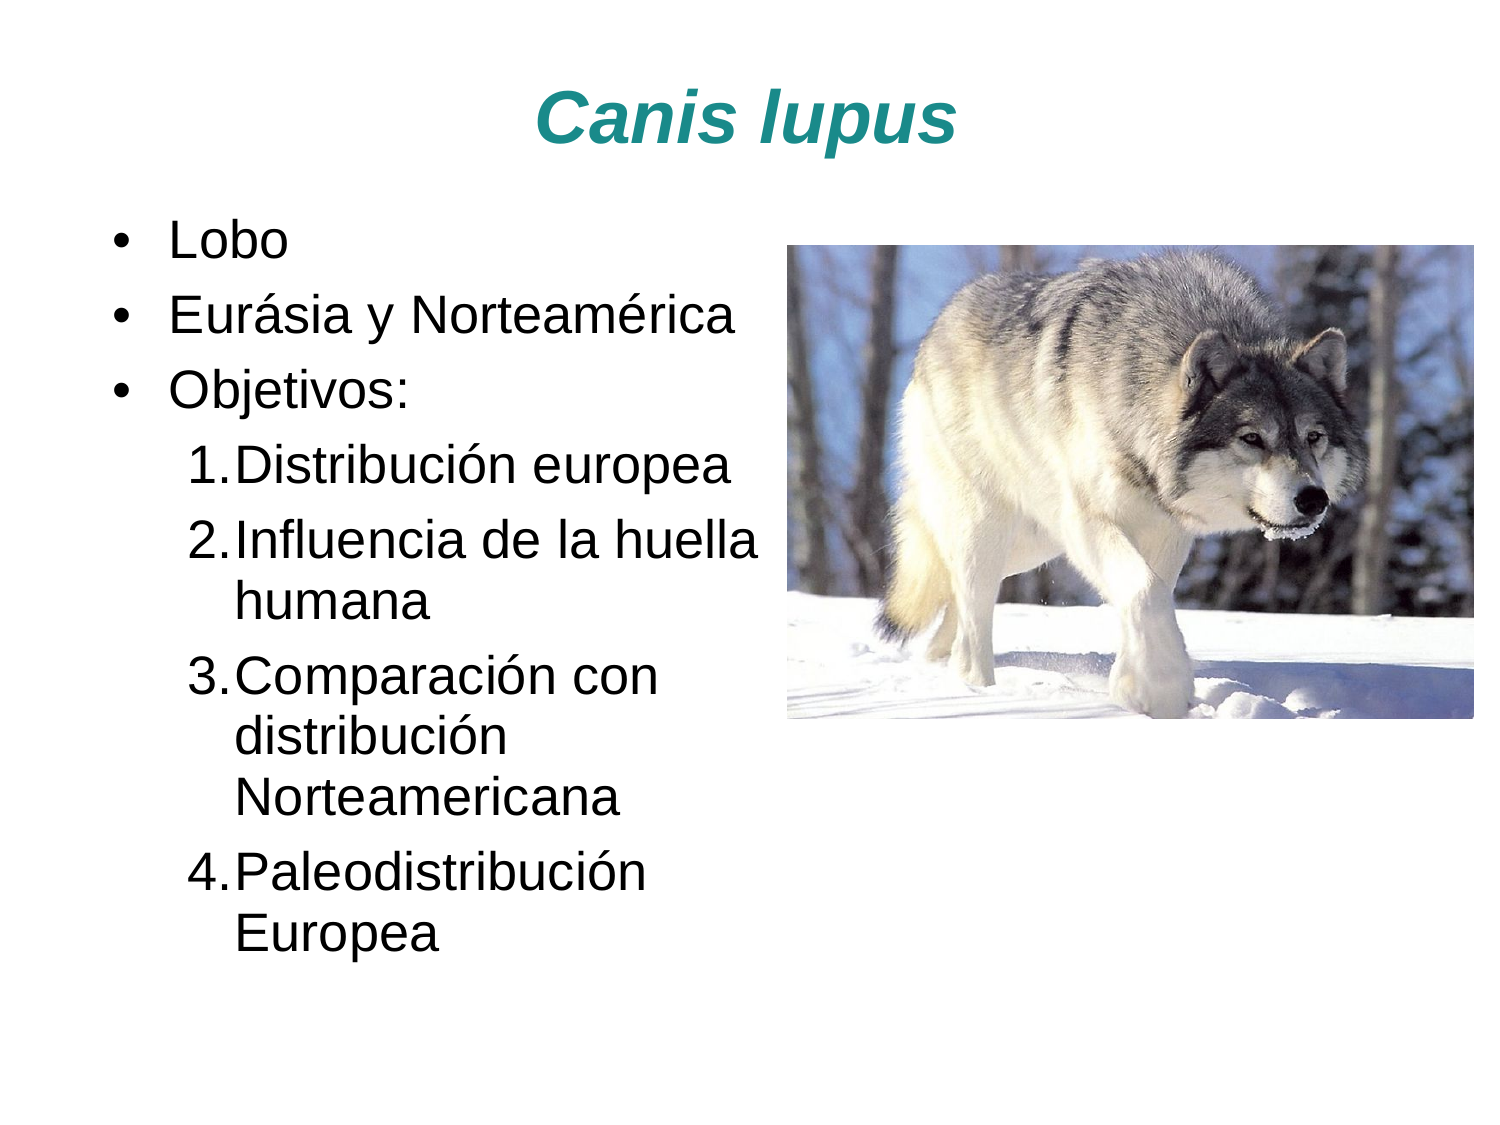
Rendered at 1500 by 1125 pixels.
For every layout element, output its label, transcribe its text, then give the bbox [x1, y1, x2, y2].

list Lobo Eurásia y Norteamérica Objetivos: Distribución europea Influencia de la huella humana Comparación con distribución Norteamericana Paleodistribución Europea [98, 202, 777, 955]
title Canis lupus [28, 46, 1466, 188]
picture [787, 245, 1474, 719]
